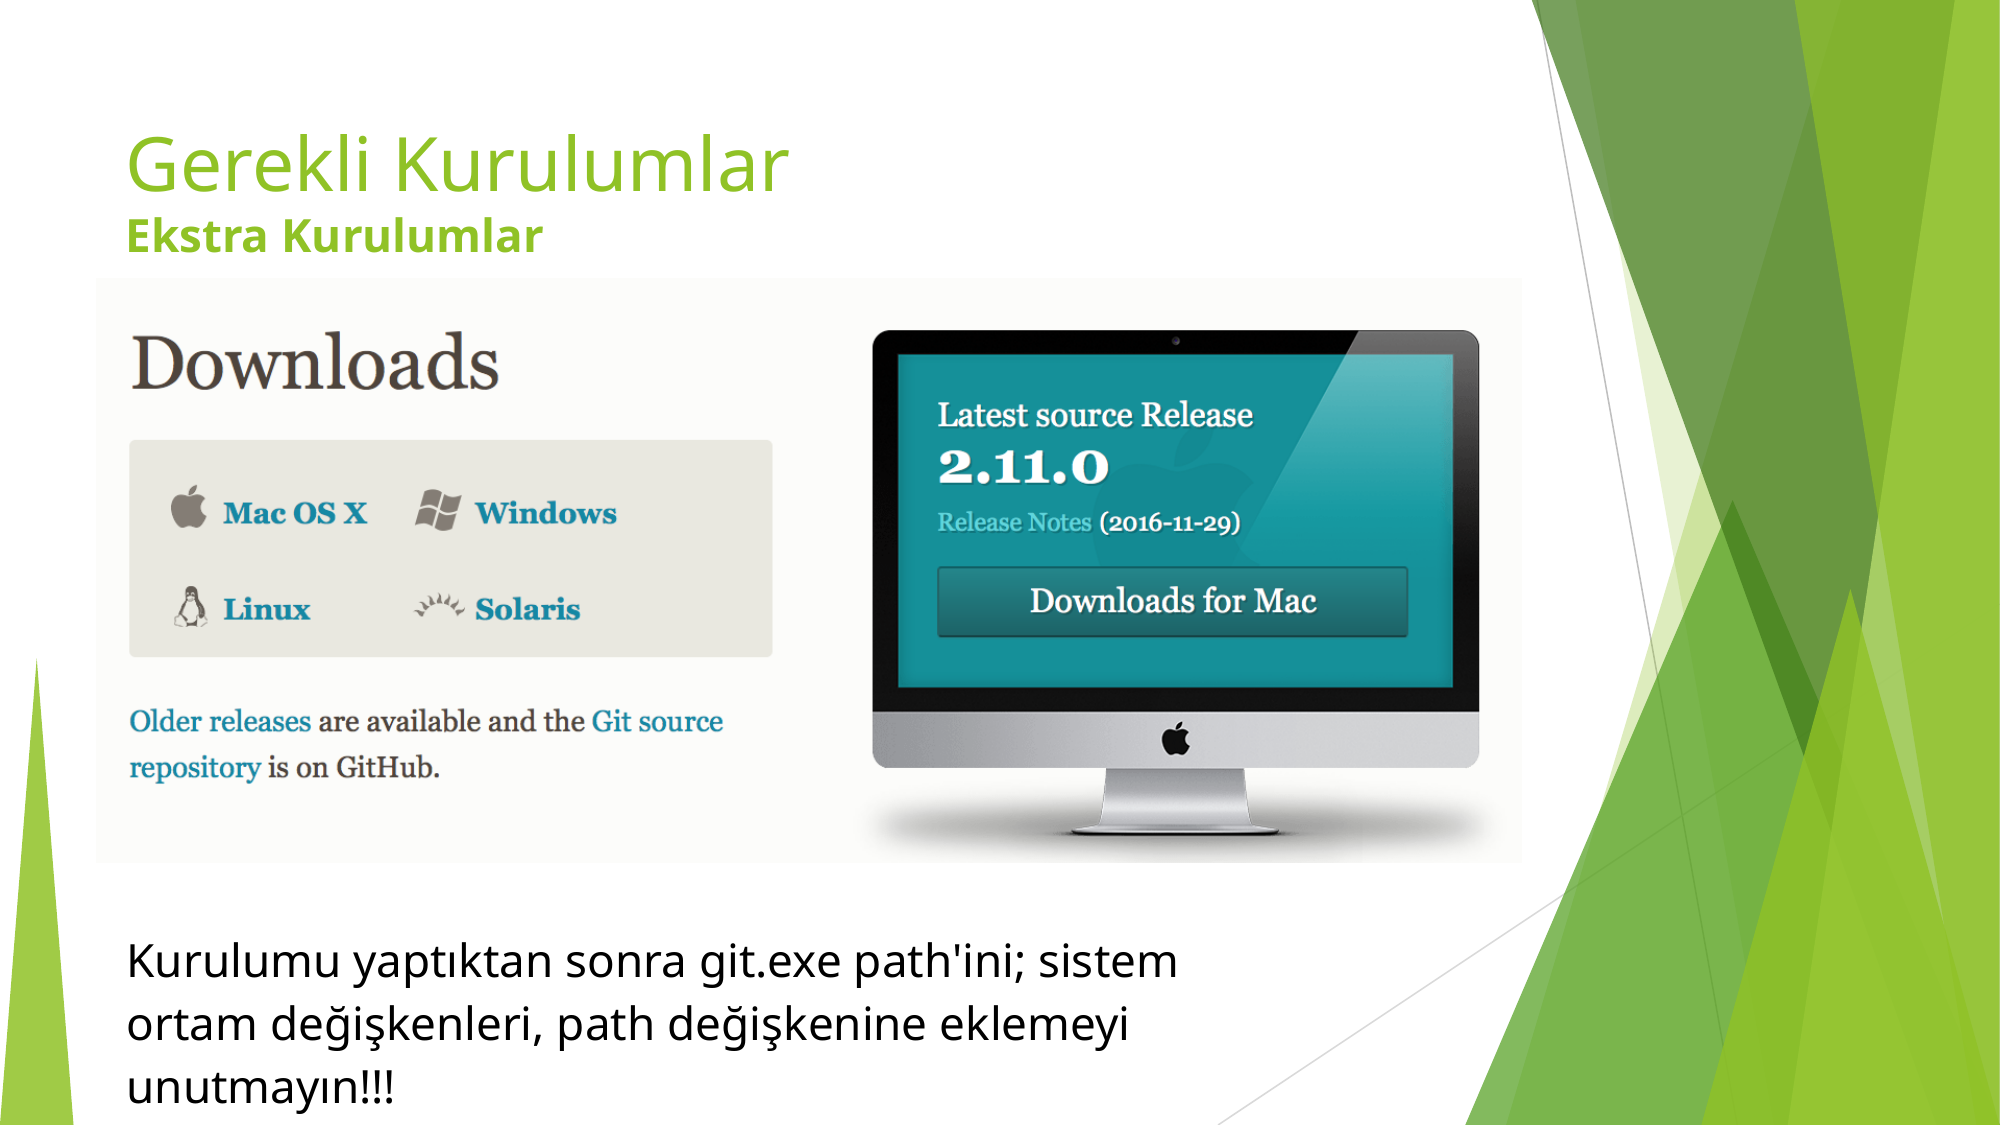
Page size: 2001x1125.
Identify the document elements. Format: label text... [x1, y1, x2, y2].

picture [96, 278, 1522, 863]
title Gerekli Kurulumlar Ekstra Kurulumlar [111, 109, 1522, 278]
text_box Kurulumu yaptıktan sonra git.exe path'ini; sistem ortam değişkenleri, path değişkenine eklemeyi unutmayın!!! [126, 928, 1288, 1110]
